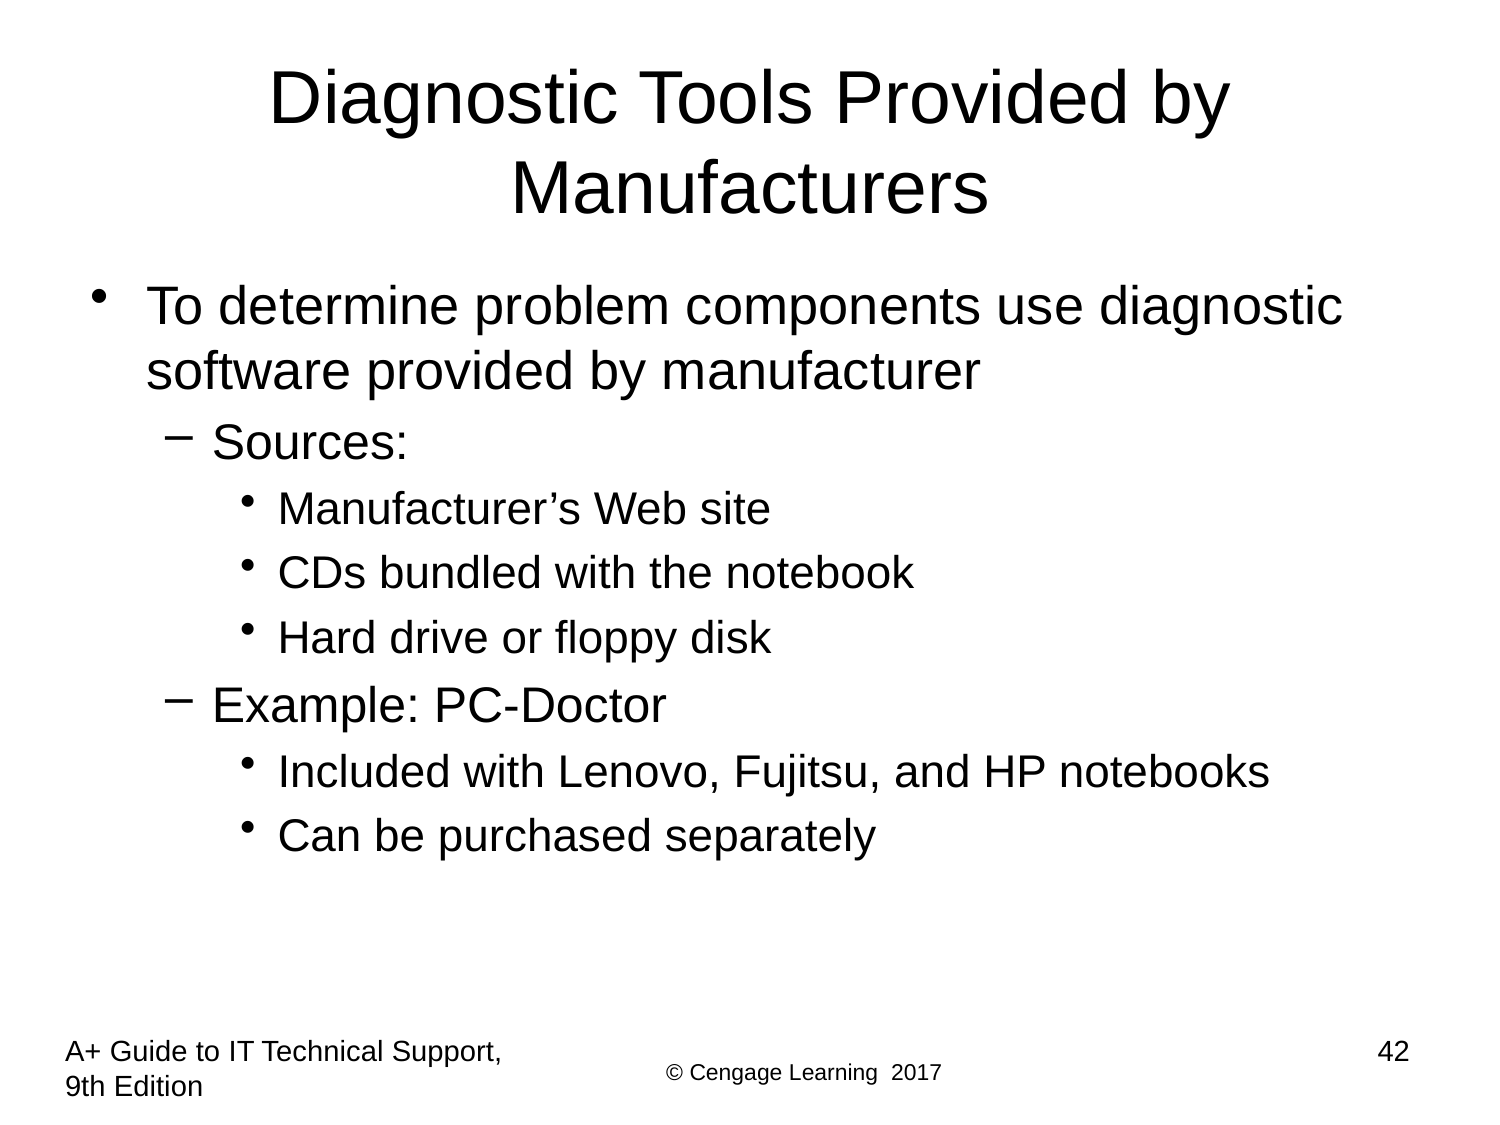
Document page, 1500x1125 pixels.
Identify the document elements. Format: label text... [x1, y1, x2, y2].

list To determine problem components use diagnostic software provided by manufacturer Sources: Manufacturer’s Web site CDs bundled with the notebook Hard drive or floppy disk Example: PC-Doctor Included with Lenovo, Fujitsu, and HP notebooks Can be purchased separately [75, 262, 1425, 1005]
title Diagnostic Tools Provided by Manufacturers [75, 45, 1425, 233]
slide_number <number> [1074, 1024, 1425, 1103]
footer A+ Guide to IT Technical Support, 9th Edition [50, 1025, 550, 1104]
